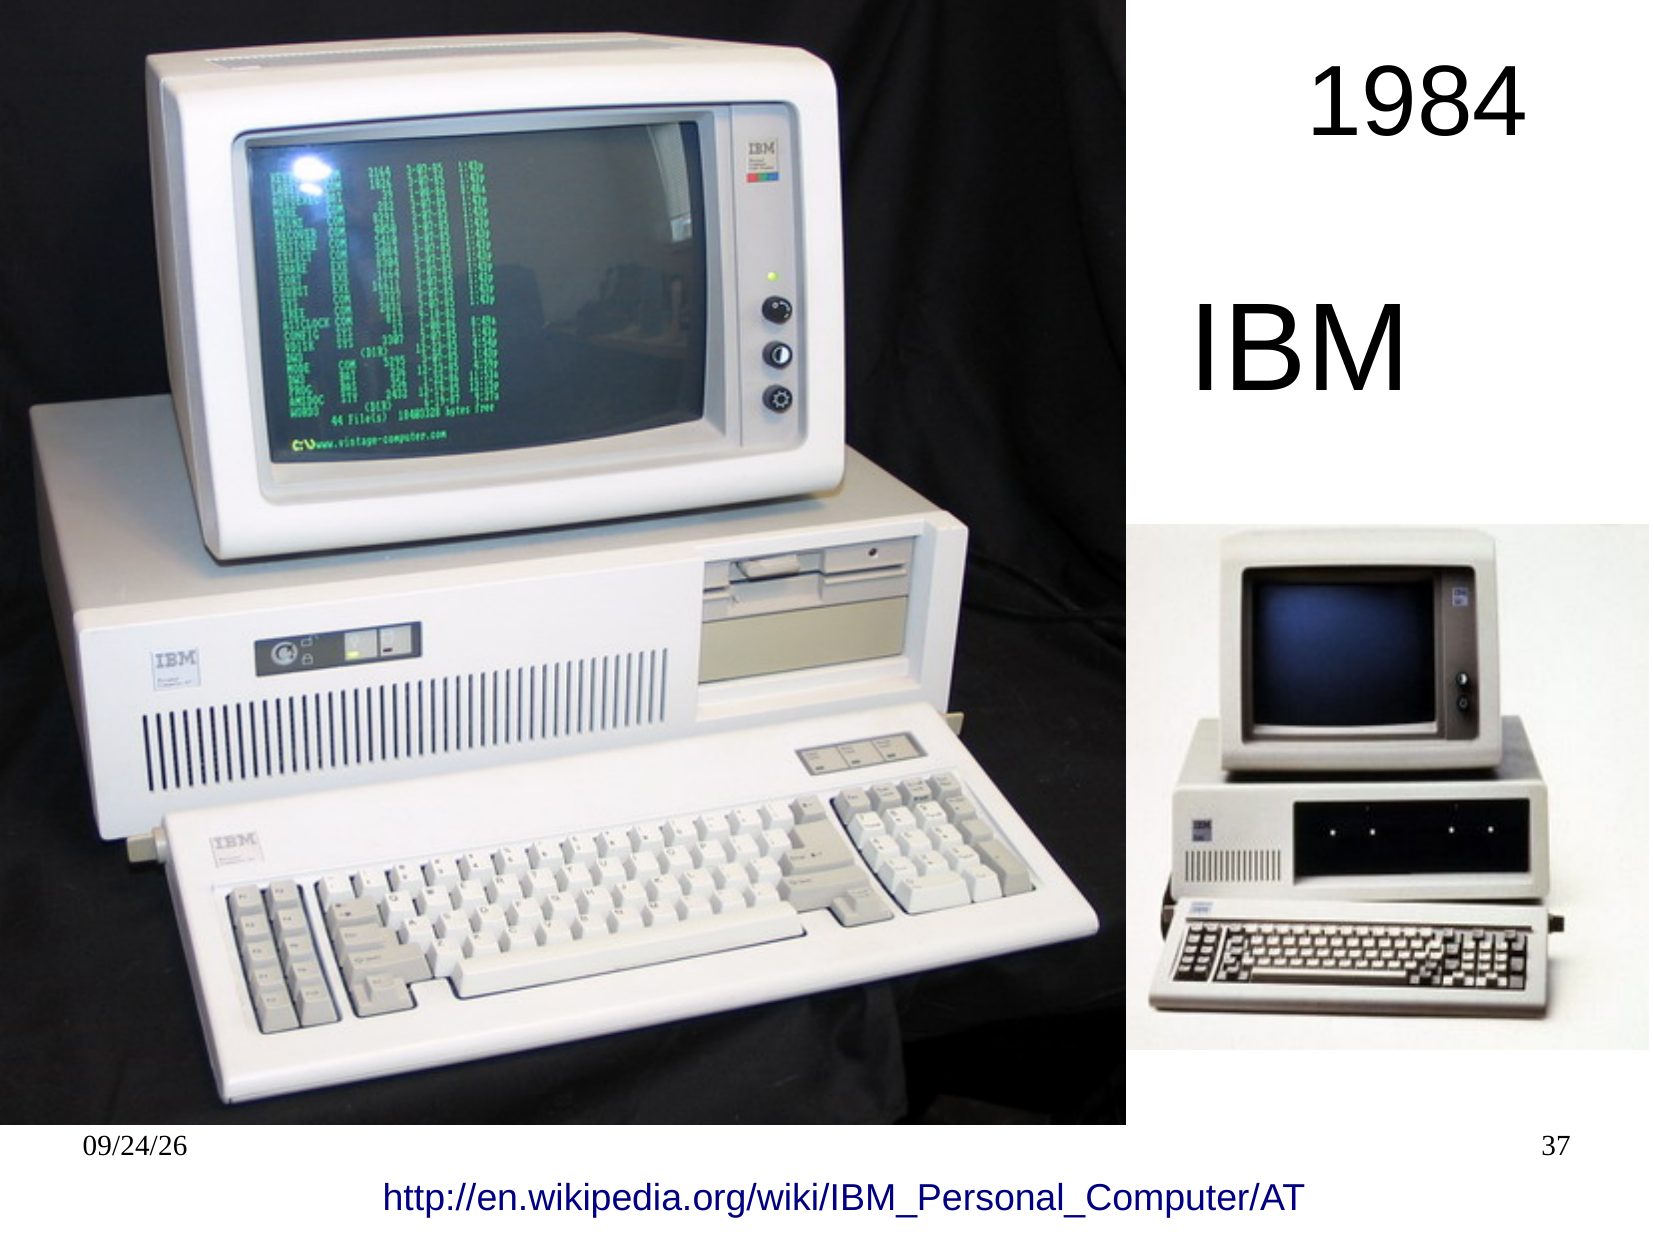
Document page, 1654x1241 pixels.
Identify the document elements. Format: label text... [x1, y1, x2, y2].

text_box 1984 [1229, 37, 1605, 165]
text_box IBM [1126, 270, 1488, 425]
picture [0, 0, 1649, 1126]
text_box http://en.wikipedia.org/wiki/IBM_Personal_Computer/AT [367, 1169, 1324, 1227]
